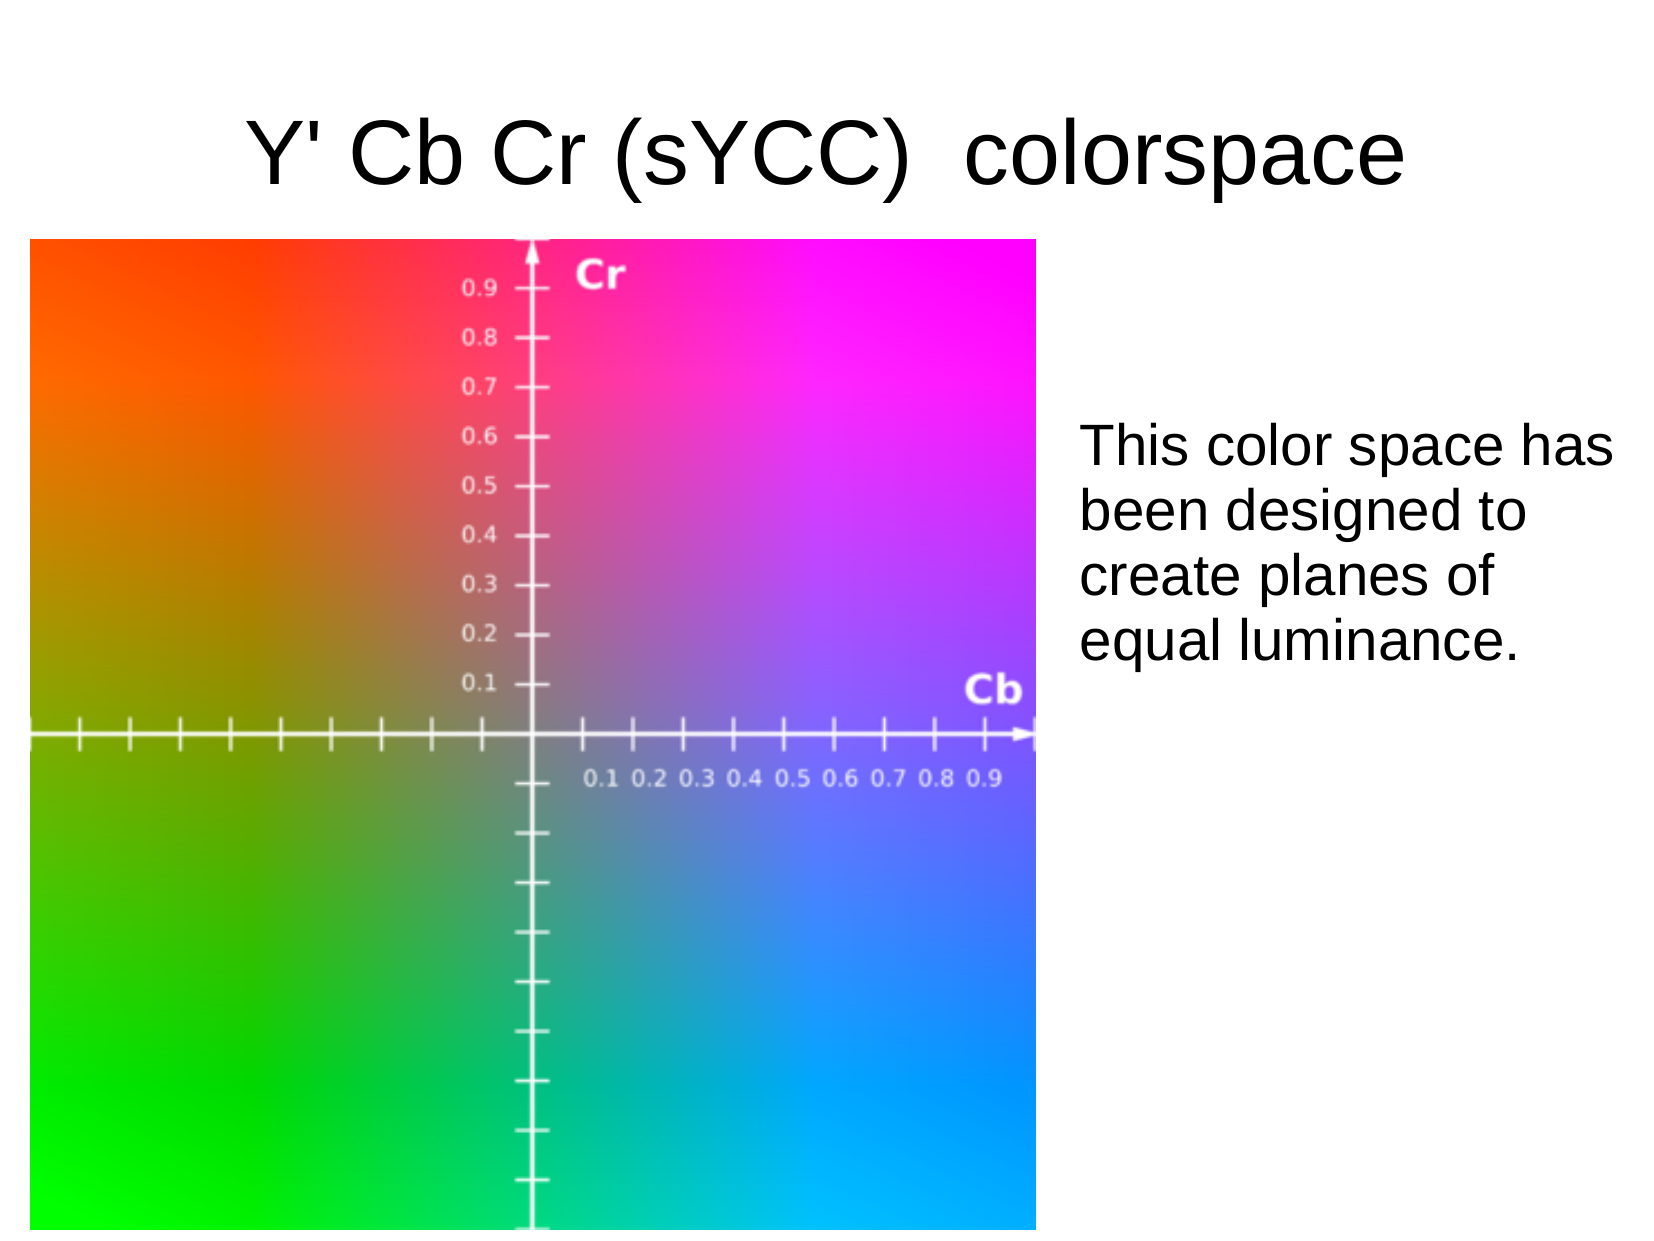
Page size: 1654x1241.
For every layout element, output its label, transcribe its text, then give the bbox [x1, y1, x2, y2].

picture [30, 239, 1036, 1231]
title Y' Cb Cr (sYCC) colorspace [82, 49, 1571, 257]
text_box This color space has been designed to create planes of equal luminance. [1065, 405, 1643, 680]
